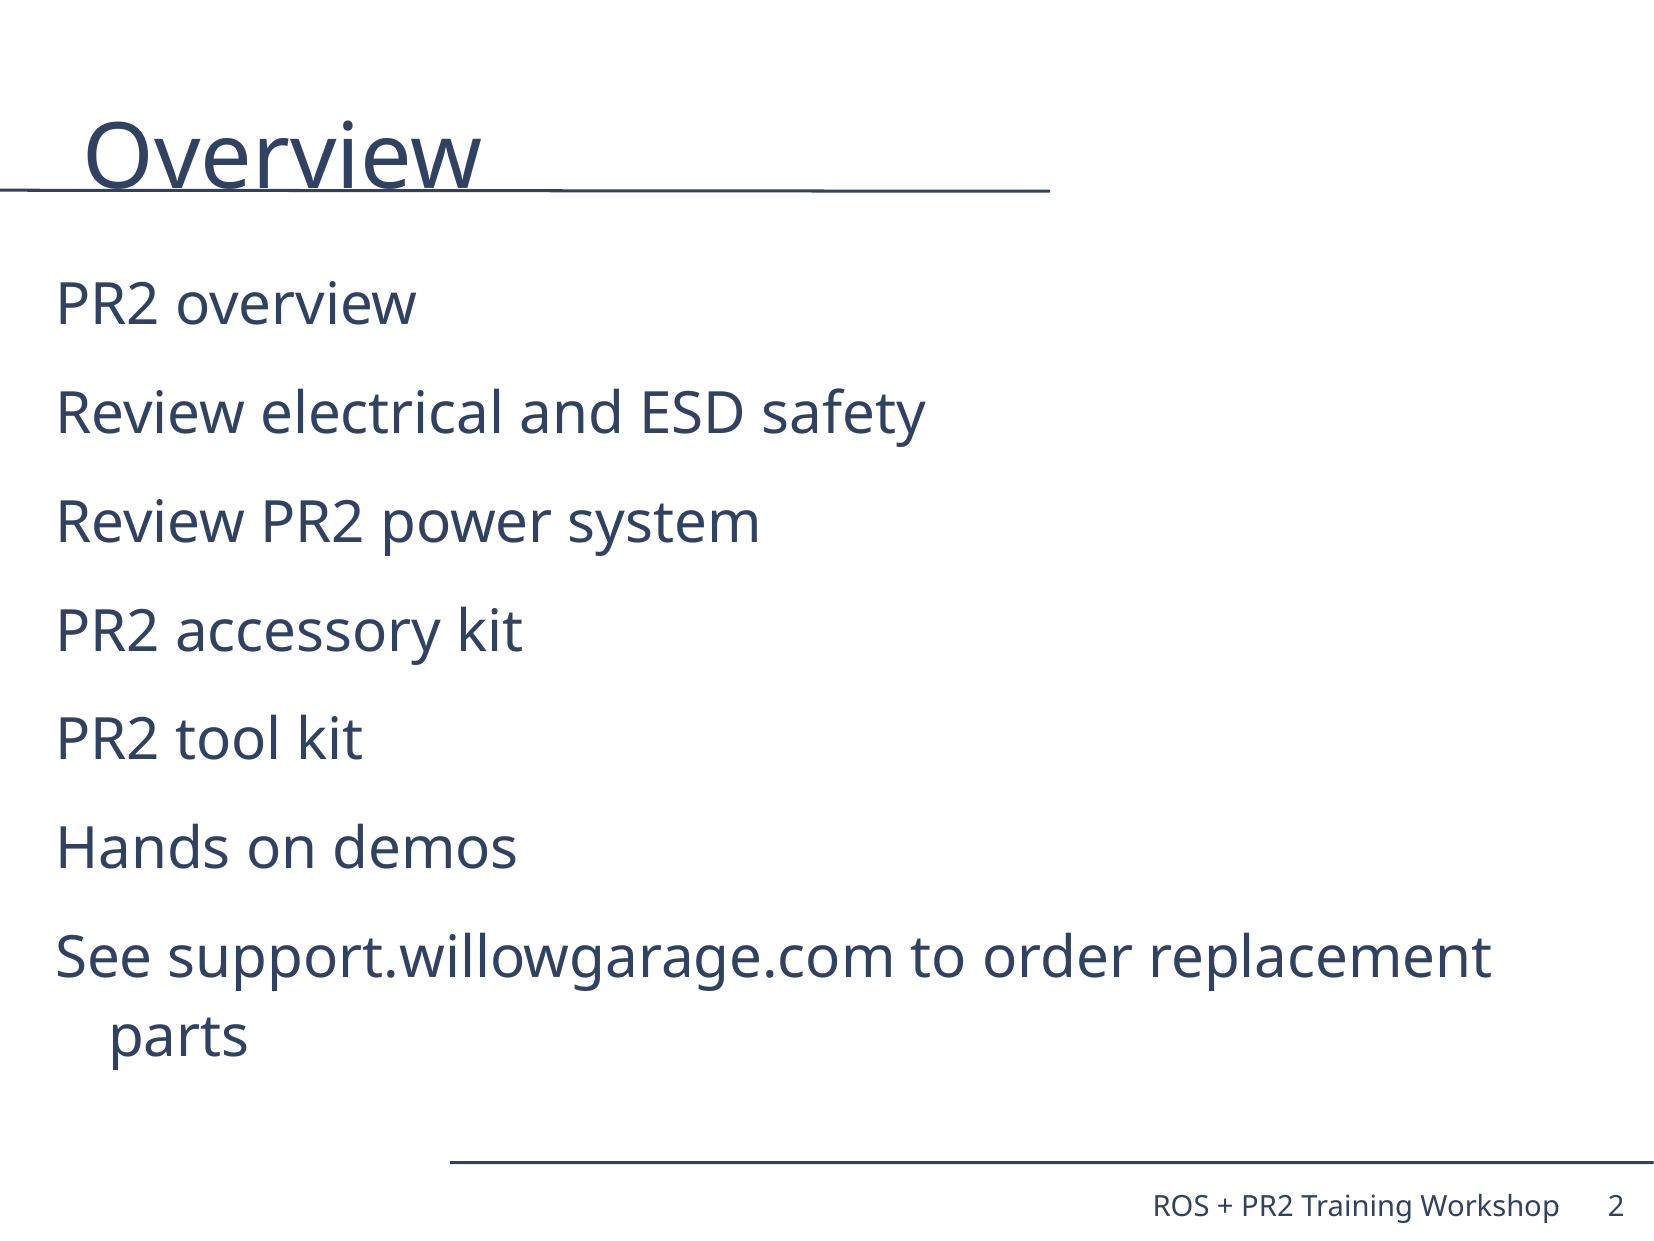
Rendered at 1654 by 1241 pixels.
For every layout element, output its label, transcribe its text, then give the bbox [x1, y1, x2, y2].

list PR2 overview Review electrical and ESD safety Review PR2 power system PR2 accessory kit PR2 tool kit Hands on demos See support.willowgarage.com to order replacement parts [37, 262, 1613, 1126]
title Overview [82, 49, 1571, 257]
